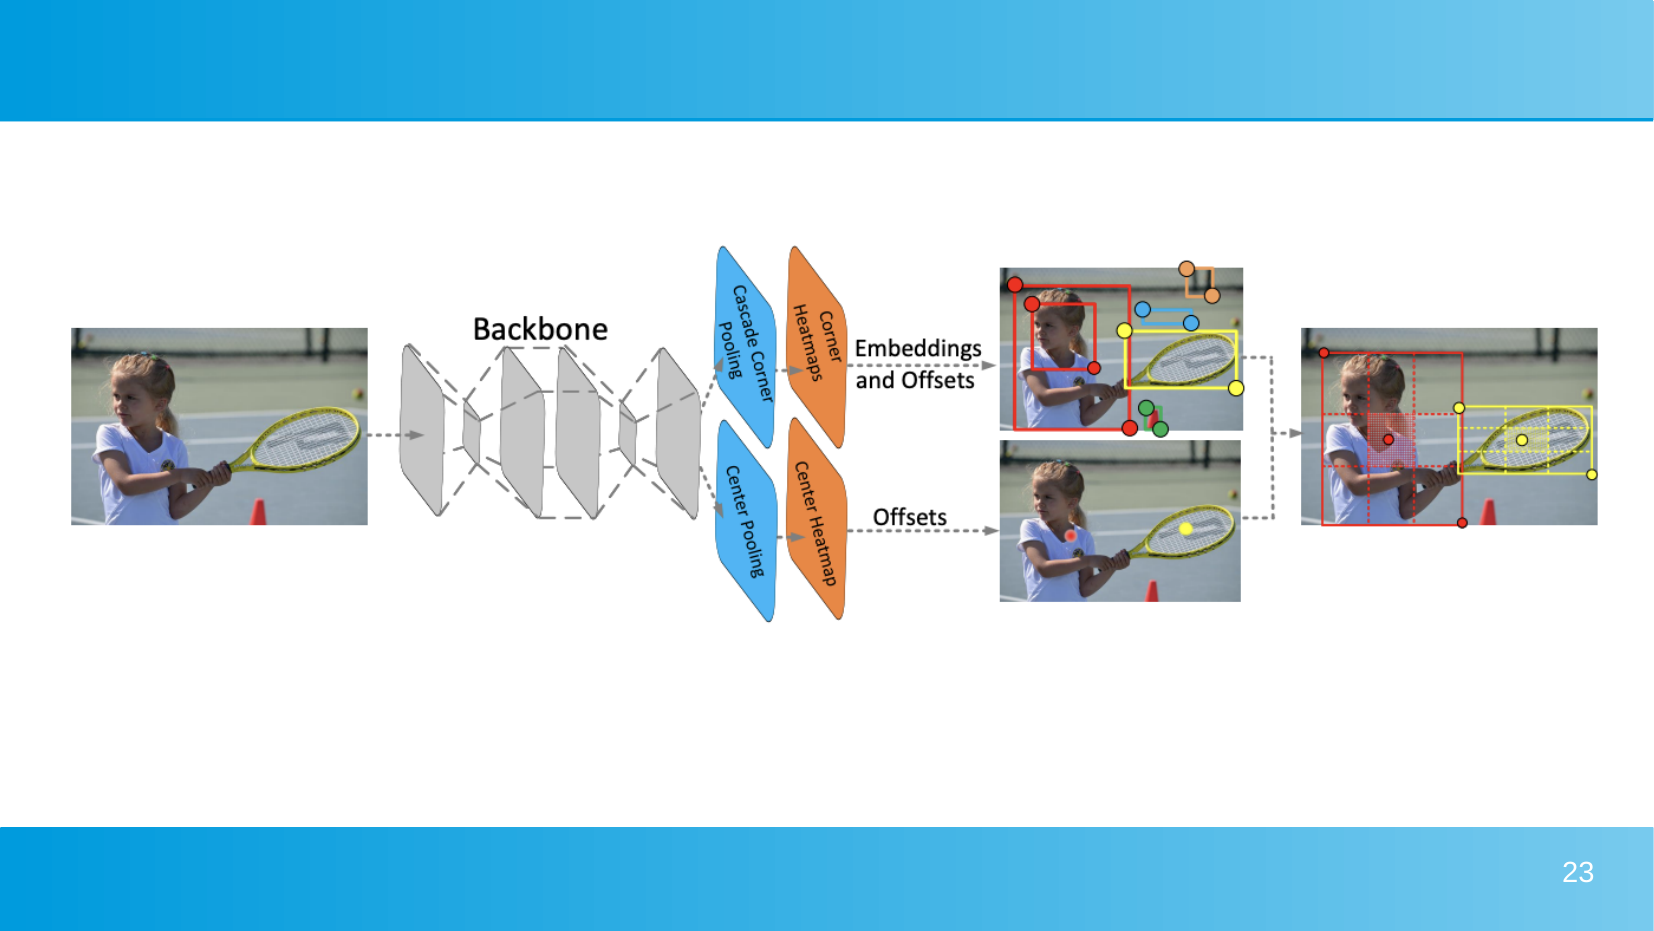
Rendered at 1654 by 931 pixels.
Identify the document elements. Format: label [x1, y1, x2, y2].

picture [37, 217, 1632, 629]
